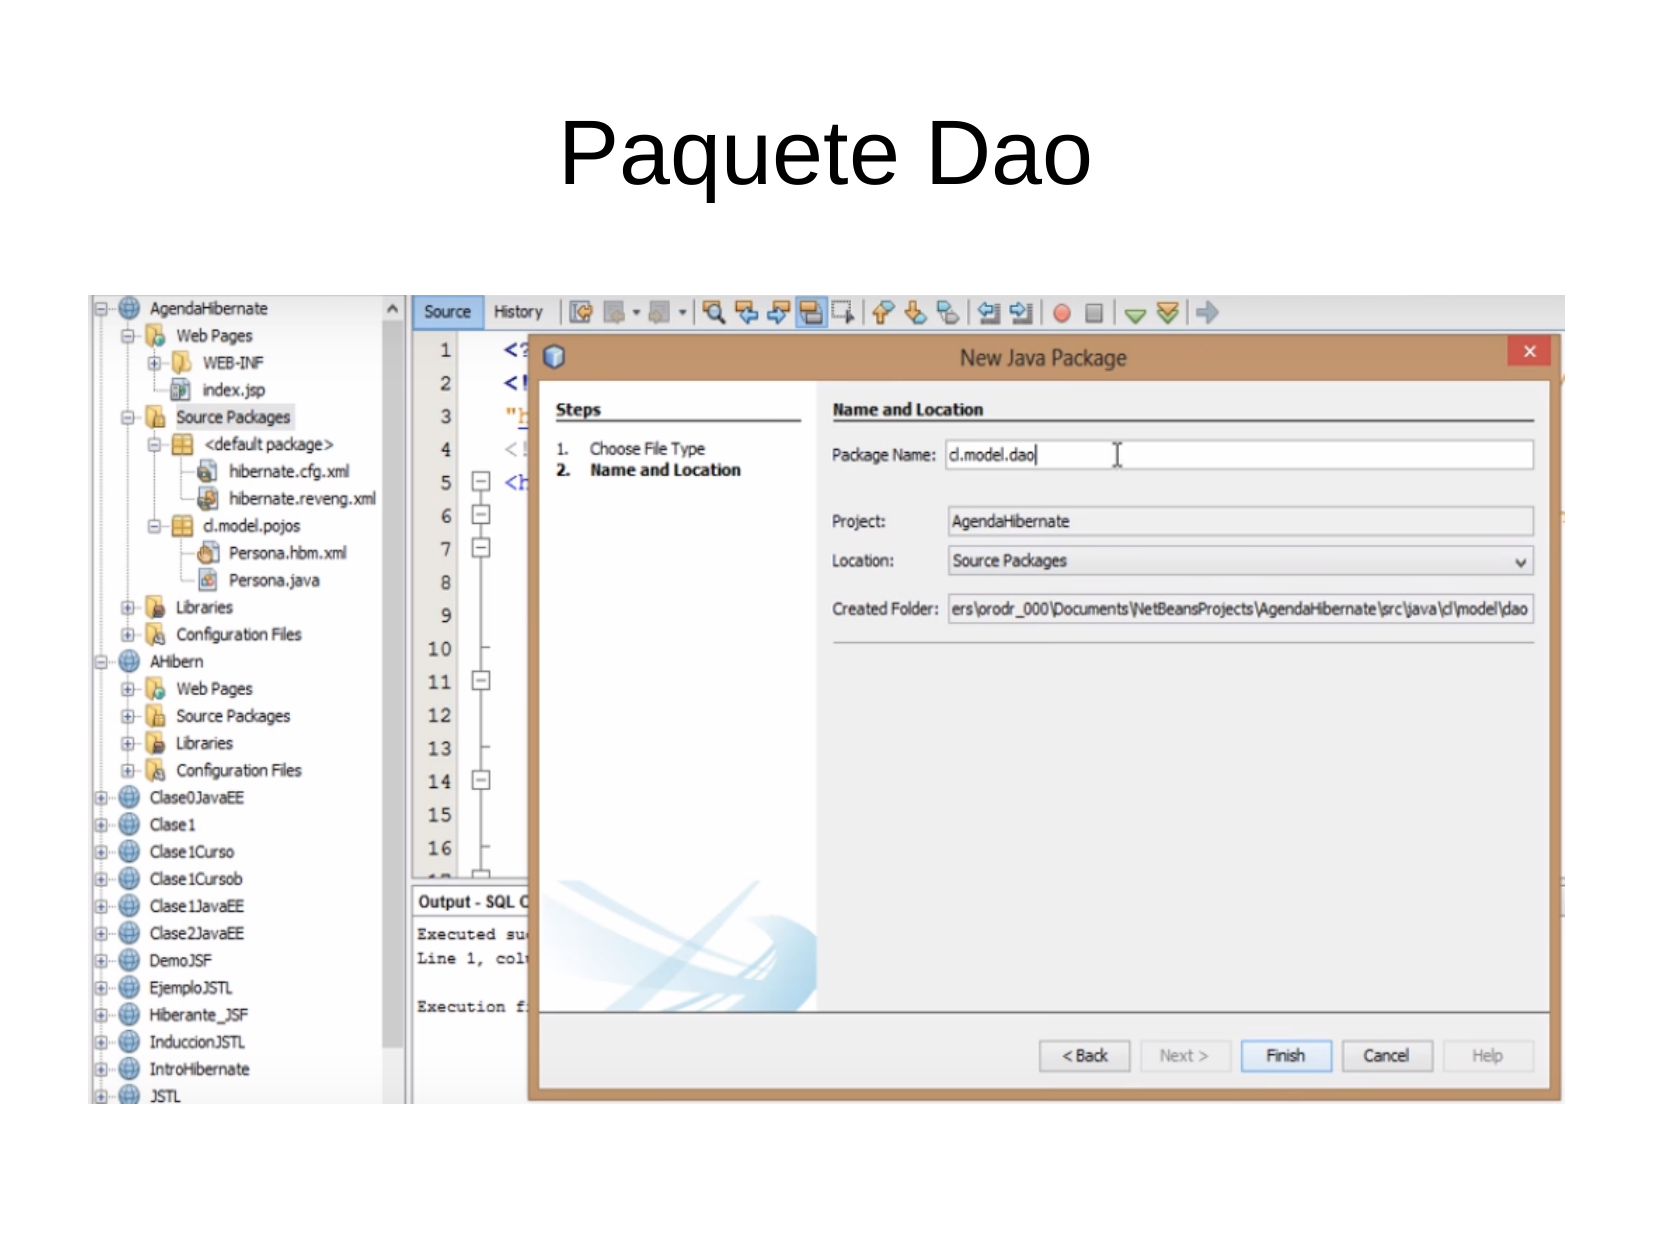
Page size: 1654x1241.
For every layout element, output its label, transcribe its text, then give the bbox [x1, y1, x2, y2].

title Paquete Dao [82, 49, 1571, 257]
picture [88, 295, 1565, 1104]
